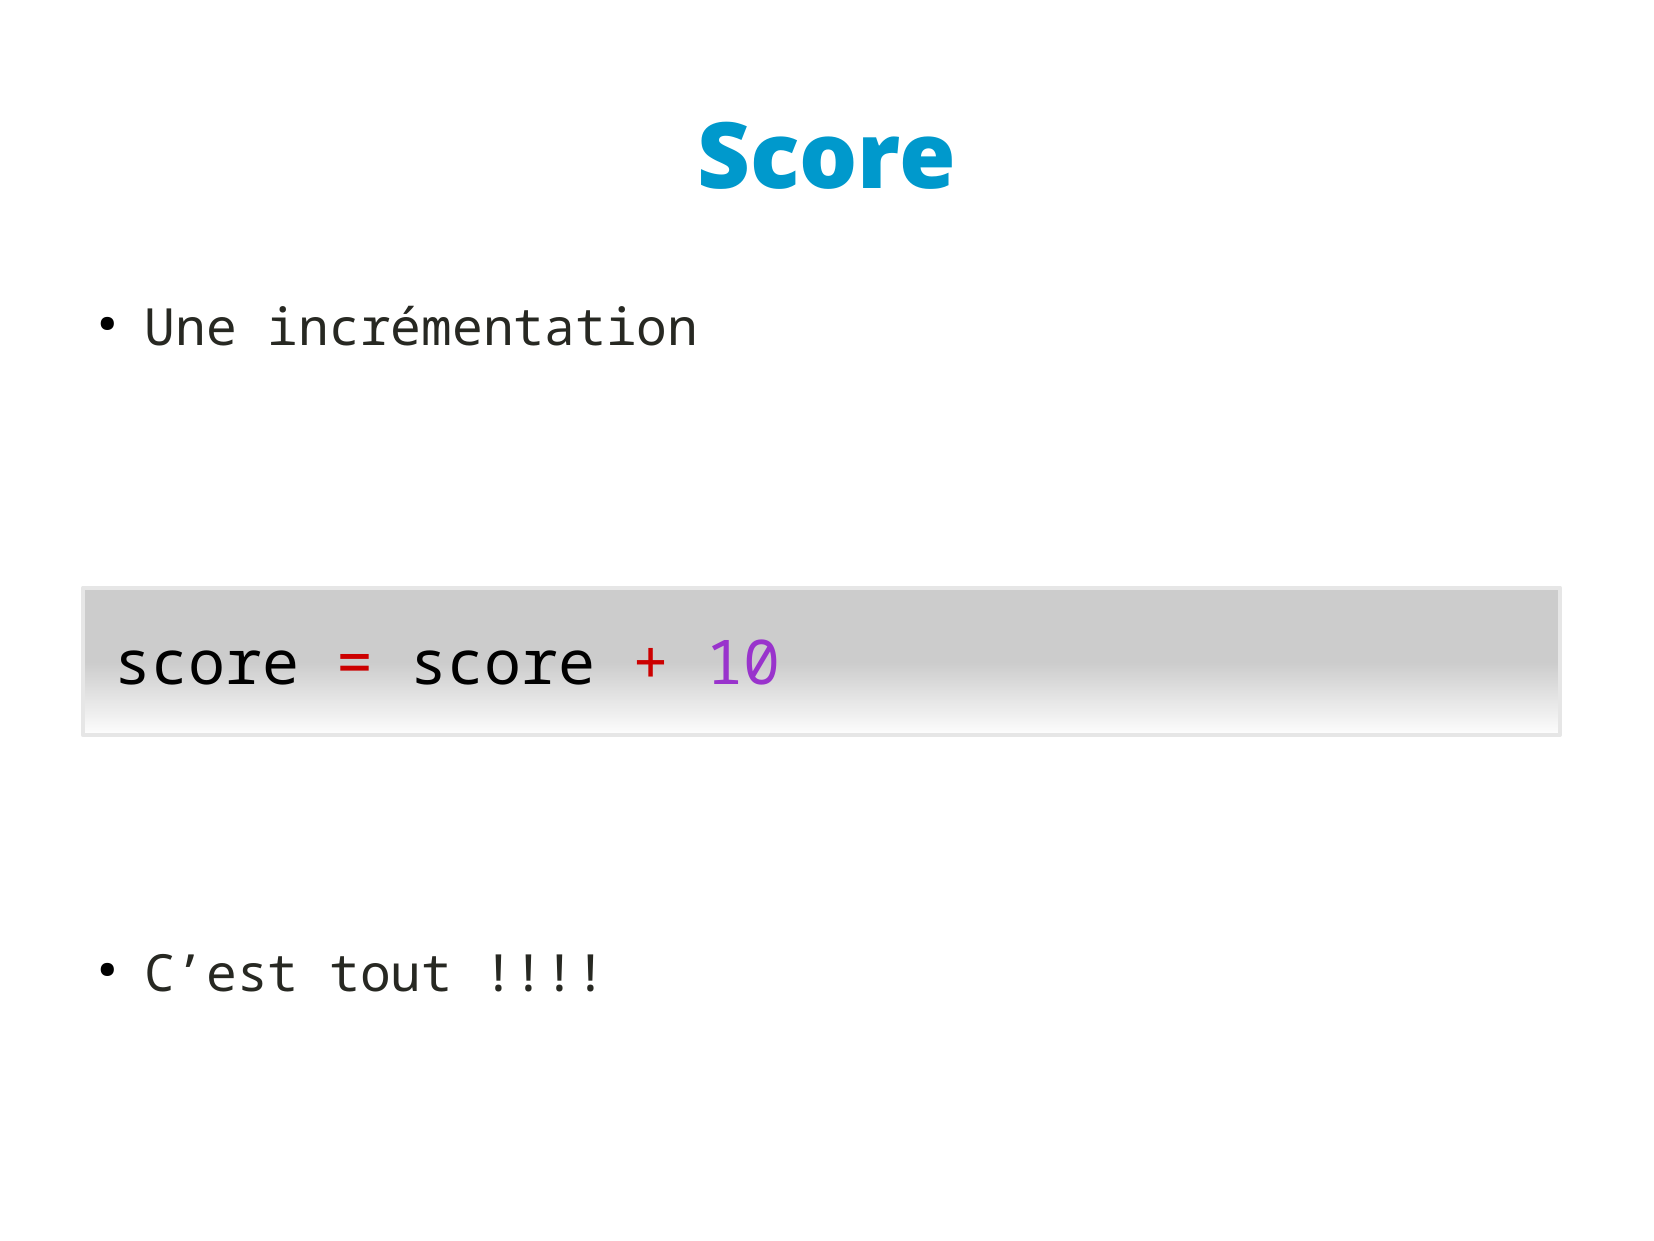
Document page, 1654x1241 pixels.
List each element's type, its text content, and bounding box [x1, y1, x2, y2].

list Une incrémentation C’est tout !!!! [82, 290, 1571, 1010]
title Score [82, 49, 1571, 257]
list score = score + 10 [82, 587, 1561, 736]
